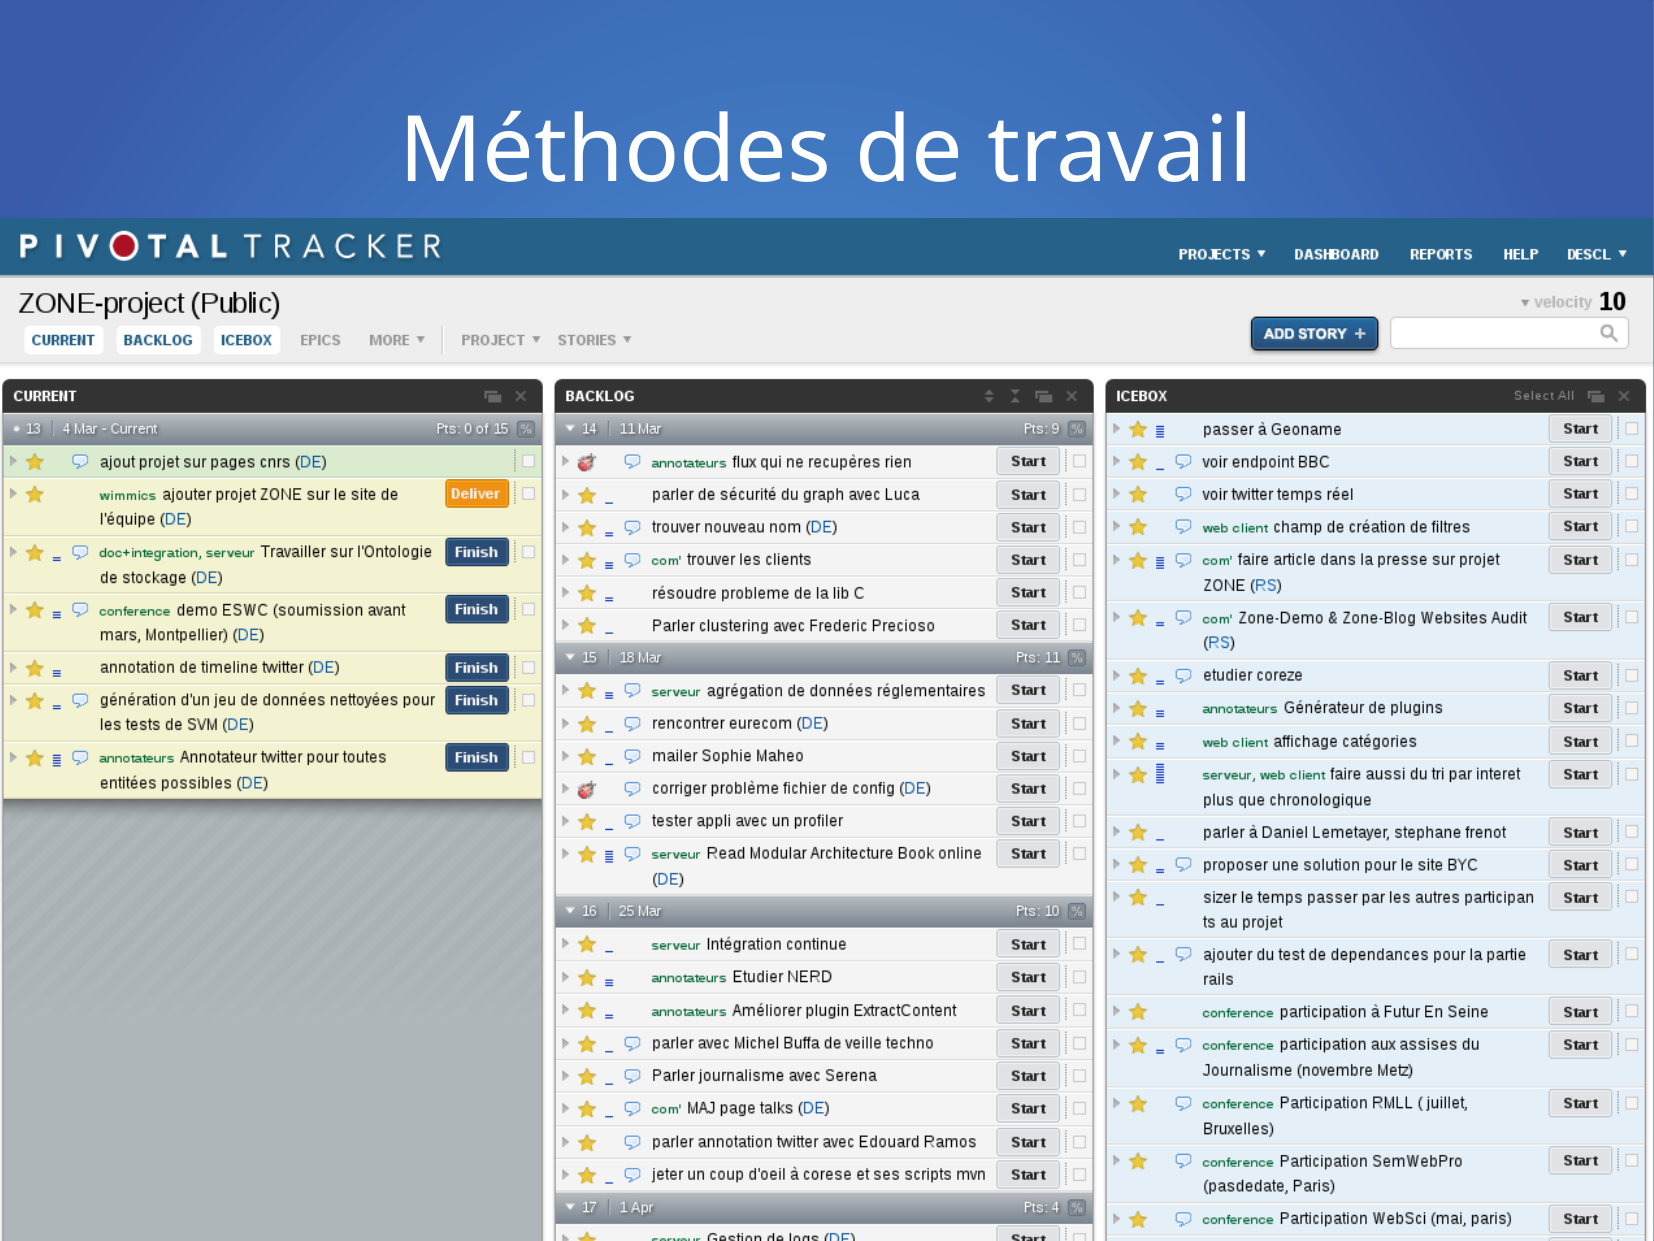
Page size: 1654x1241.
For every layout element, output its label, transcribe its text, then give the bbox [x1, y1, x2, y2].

title Méthodes de travail [82, 50, 1571, 218]
picture [0, 0, 1654, 1241]
